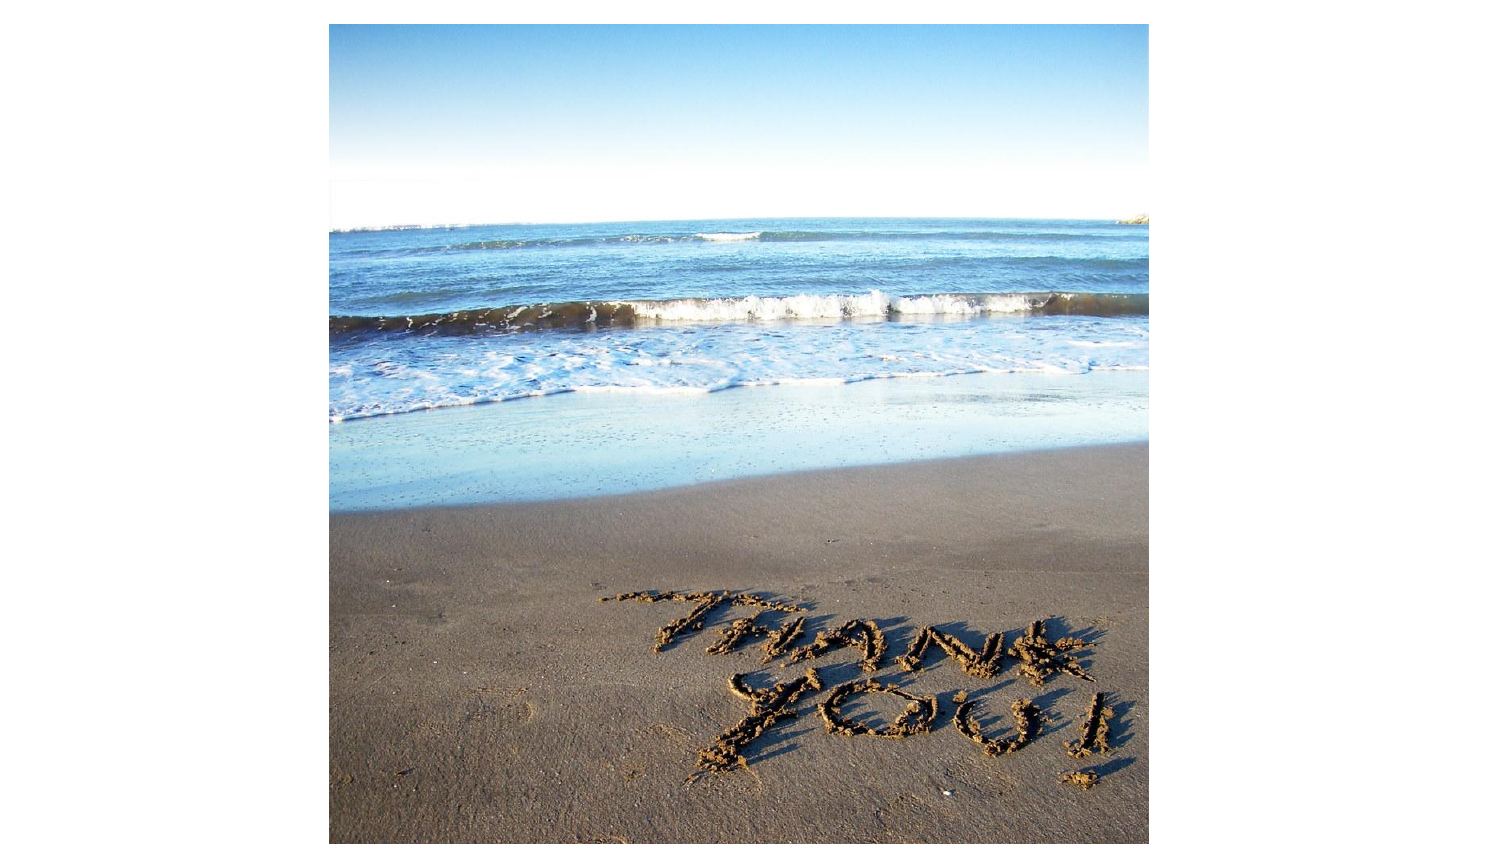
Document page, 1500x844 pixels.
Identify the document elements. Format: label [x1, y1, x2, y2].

picture [329, 24, 1149, 844]
